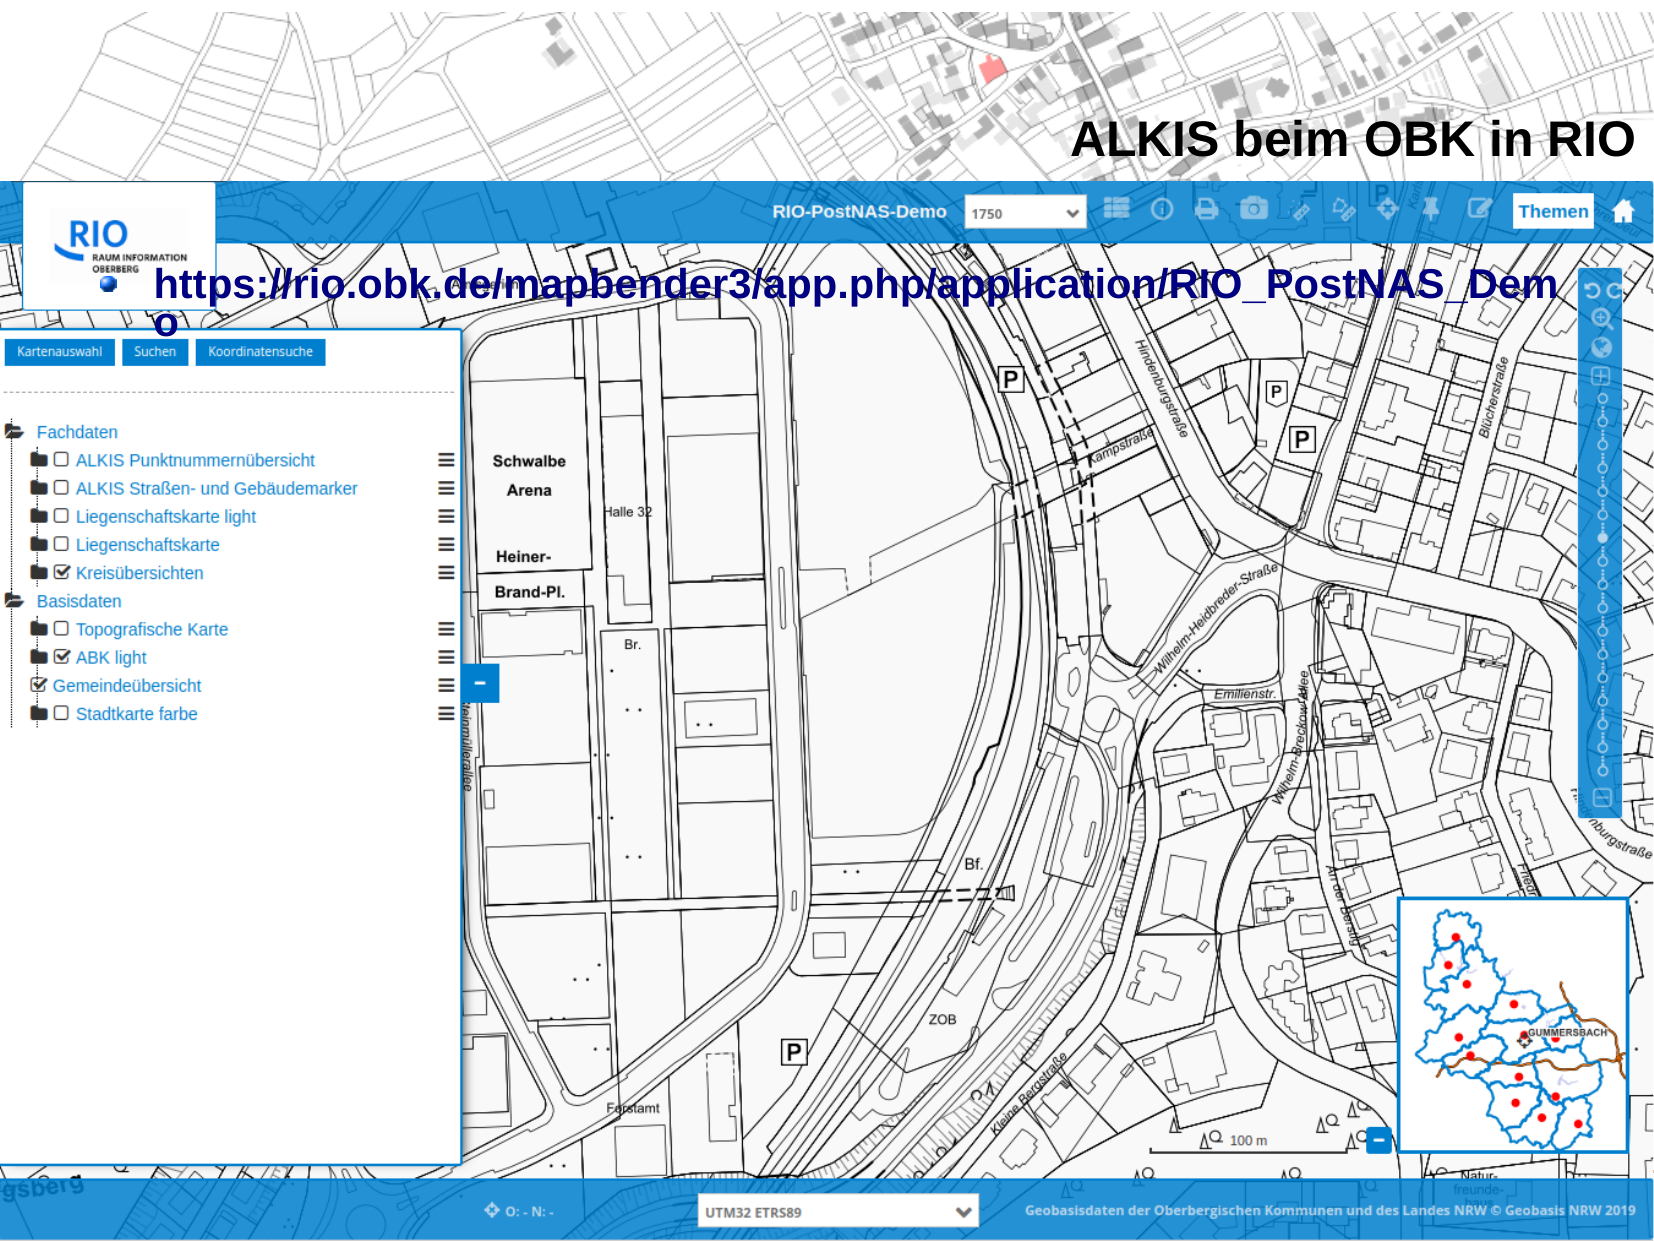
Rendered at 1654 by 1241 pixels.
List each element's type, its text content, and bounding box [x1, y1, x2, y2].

list https://rio.obk.de/mapbender3/app.php/application/RIO_PostNAS_Demo [82, 260, 1571, 1080]
title ALKIS beim OBK in RIO [249, 94, 1637, 184]
picture [0, 181, 1654, 1241]
